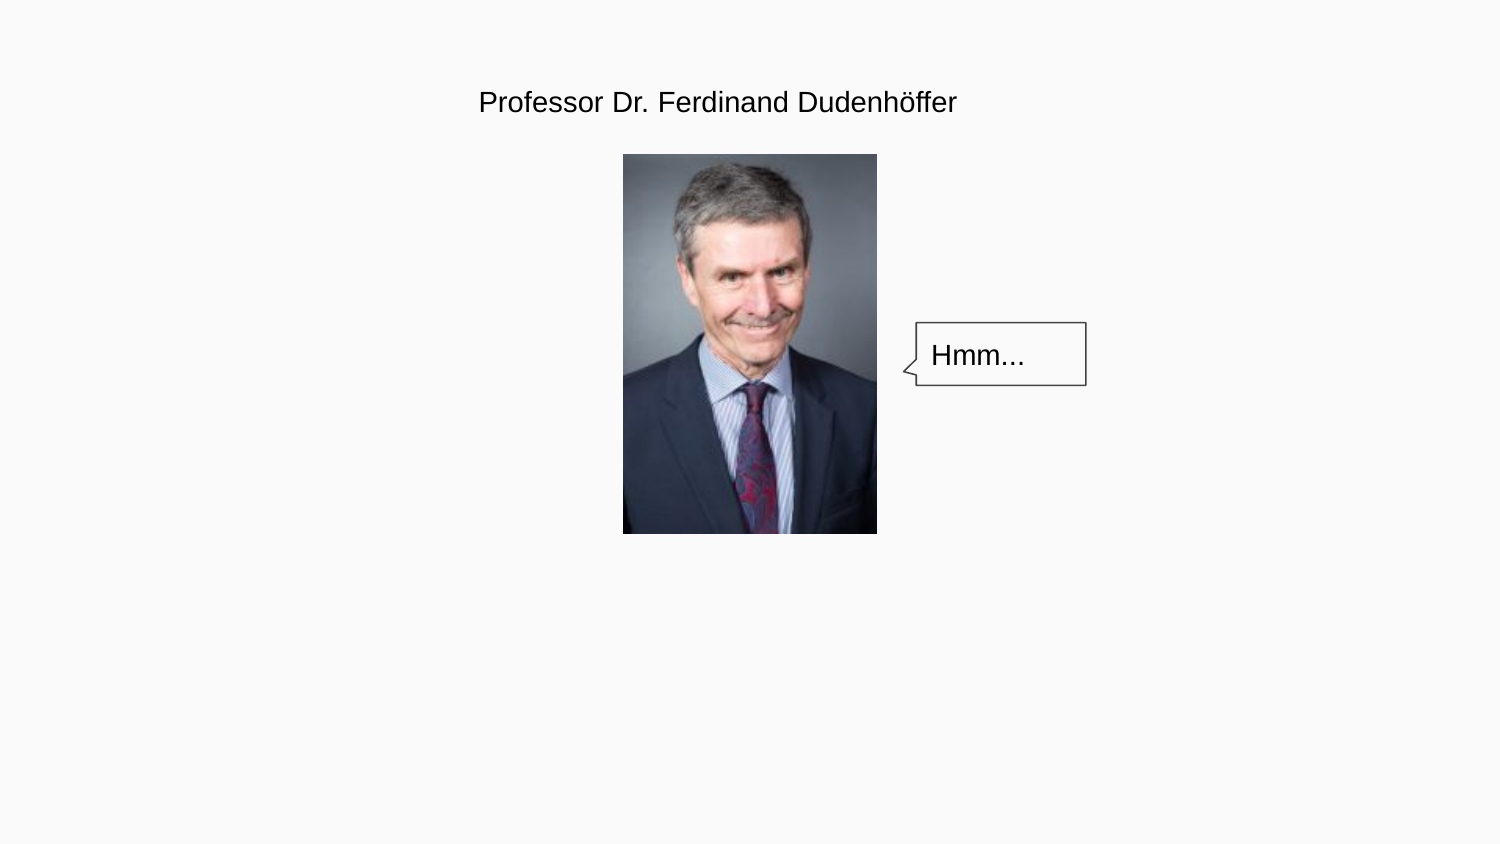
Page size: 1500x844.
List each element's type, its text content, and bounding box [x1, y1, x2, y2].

picture [623, 154, 877, 534]
text_box Professor Dr. Ferdinand Dudenhöffer [463, 67, 1028, 134]
text_box Hmm... [903, 322, 1086, 386]
